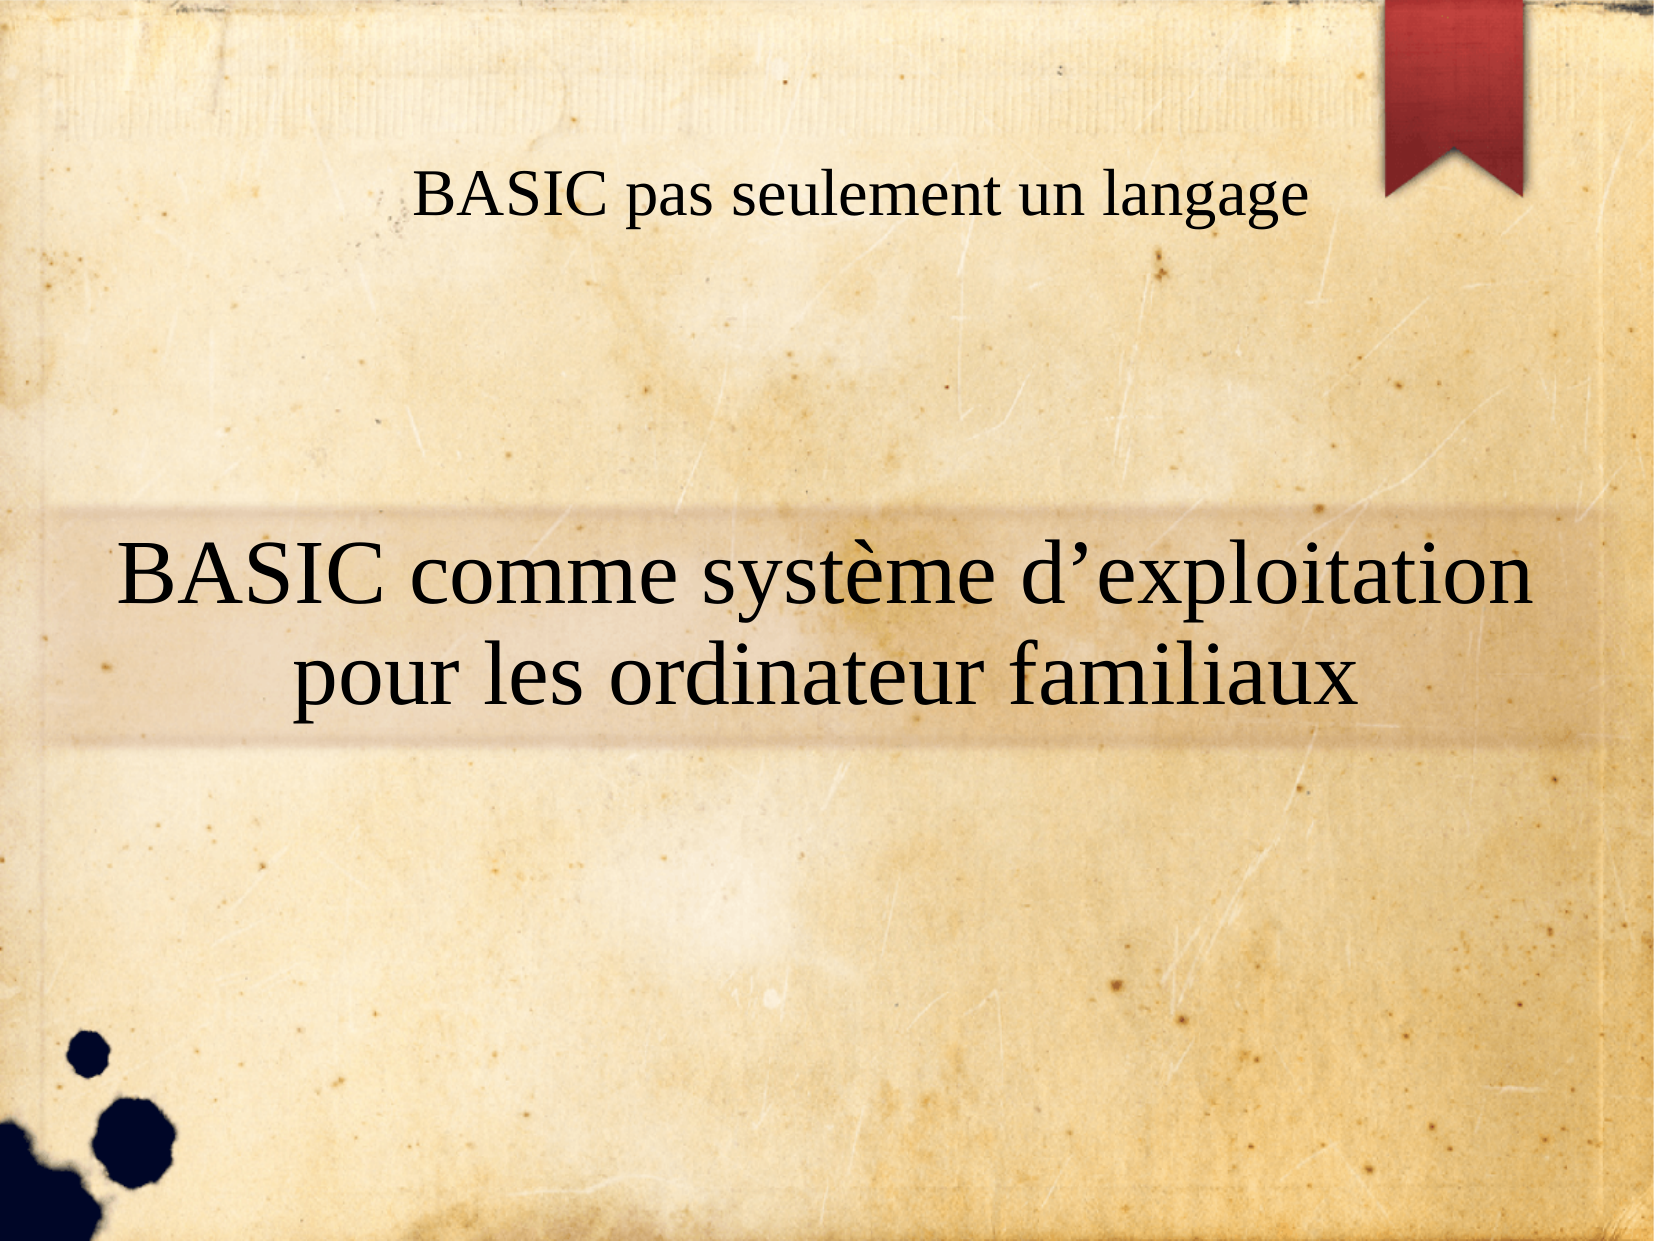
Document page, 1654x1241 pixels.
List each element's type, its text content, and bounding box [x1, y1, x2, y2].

picture [0, 0, 1654, 1241]
list BASIC pas seulement un langage [82, 155, 1571, 1028]
